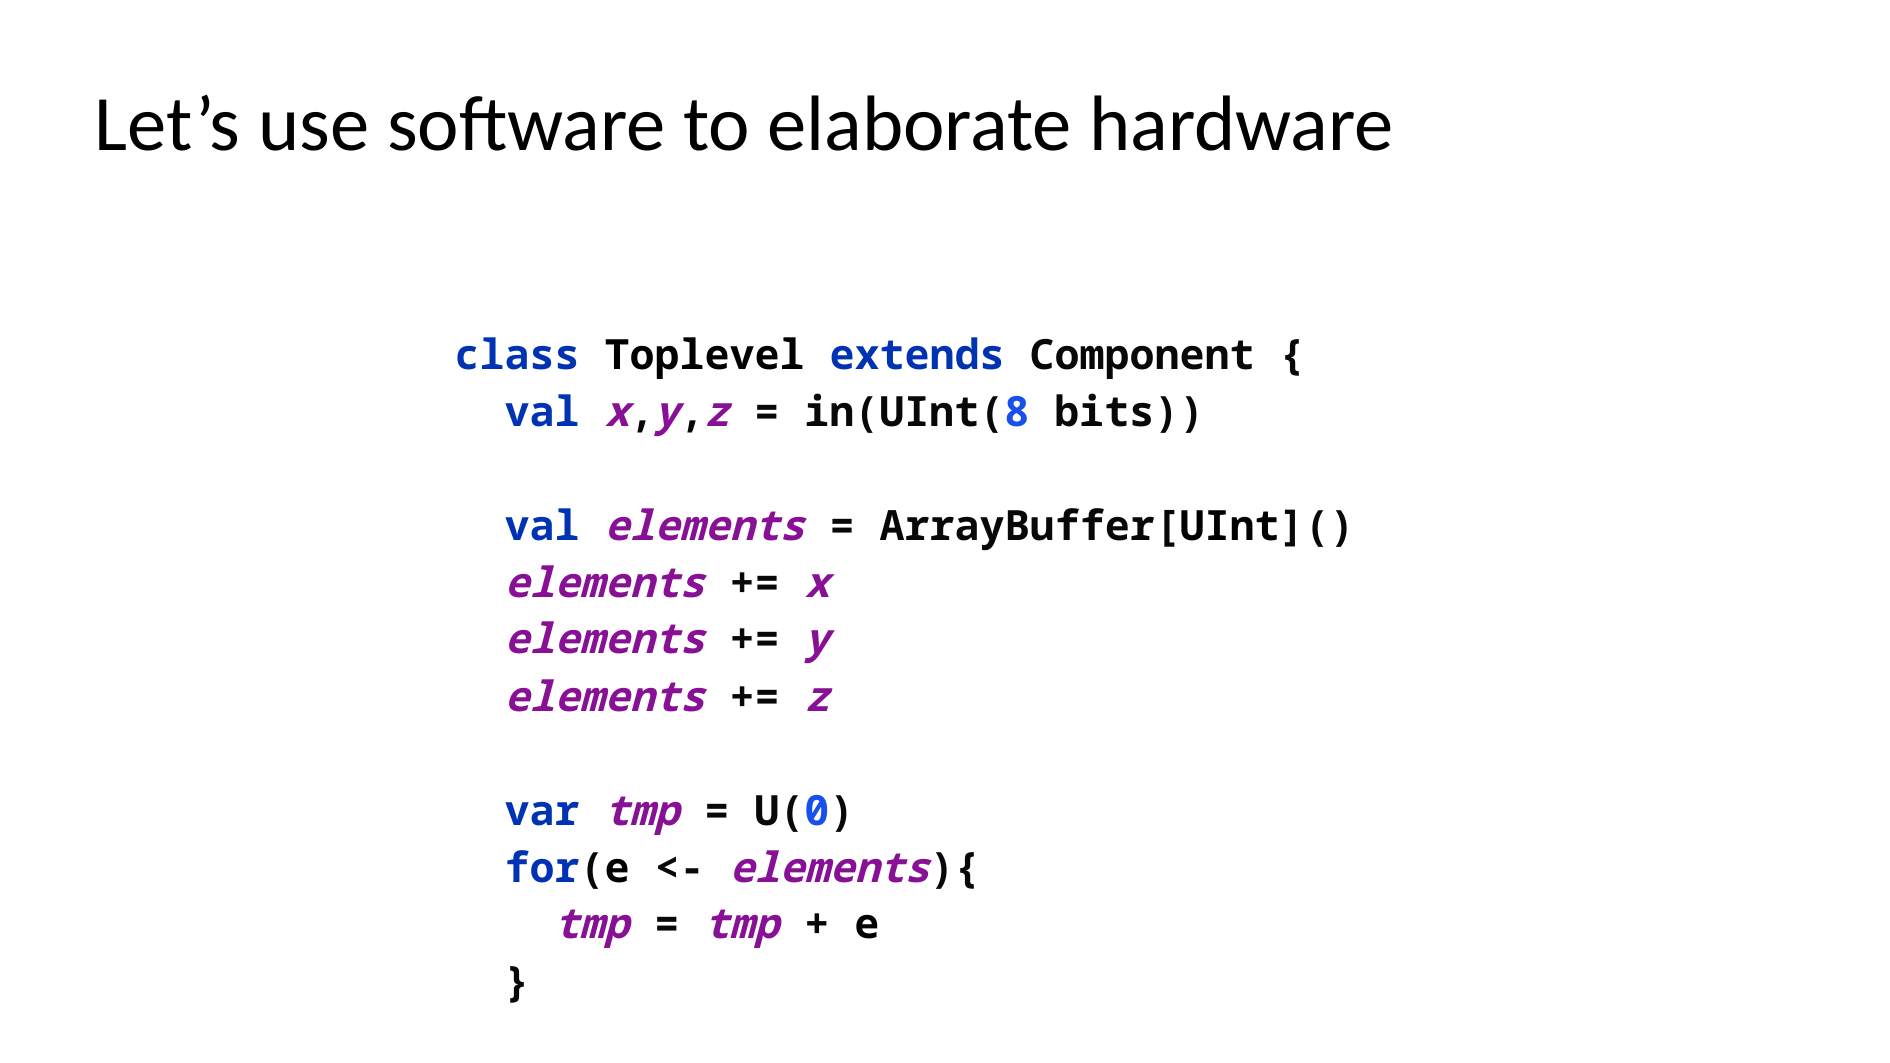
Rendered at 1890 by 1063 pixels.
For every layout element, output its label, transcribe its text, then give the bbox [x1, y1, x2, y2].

title Let’s use software to elaborate hardware [94, 42, 1796, 220]
text_box class Toplevel extends Component { val x,y,z = in(UInt(8 bits)) val elements = ArrayBuffer[UInt]() elements += x elements += y elements += z var tmp = U(0) for(e <- elements){ tmp = tmp + e } val result = out(tmp) } [439, 316, 1689, 1063]
